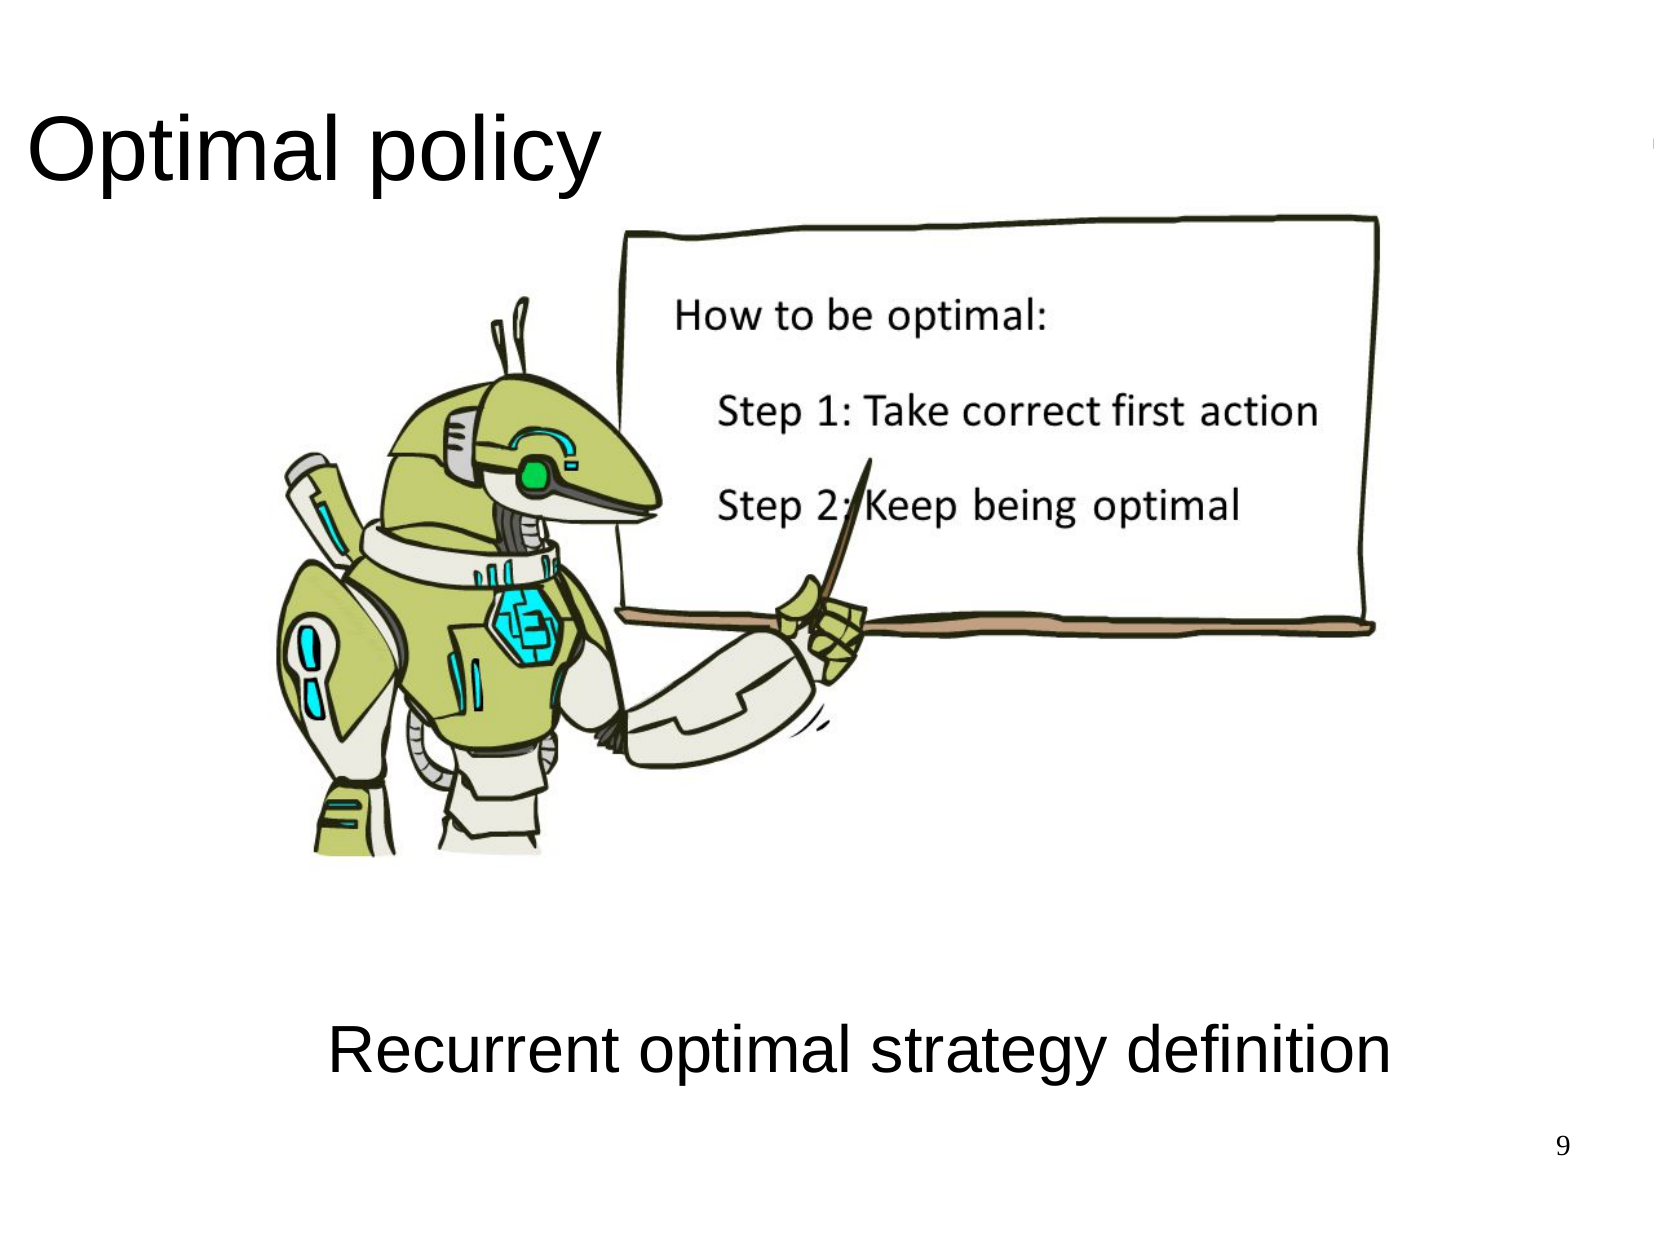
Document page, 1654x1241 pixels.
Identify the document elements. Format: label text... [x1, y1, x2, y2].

text_box Optimal policy [11, 90, 619, 208]
picture [0, 203, 1654, 931]
text_box Recurrent optimal strategy definition [240, 1005, 1481, 1141]
text_box [0, 3, 1654, 203]
